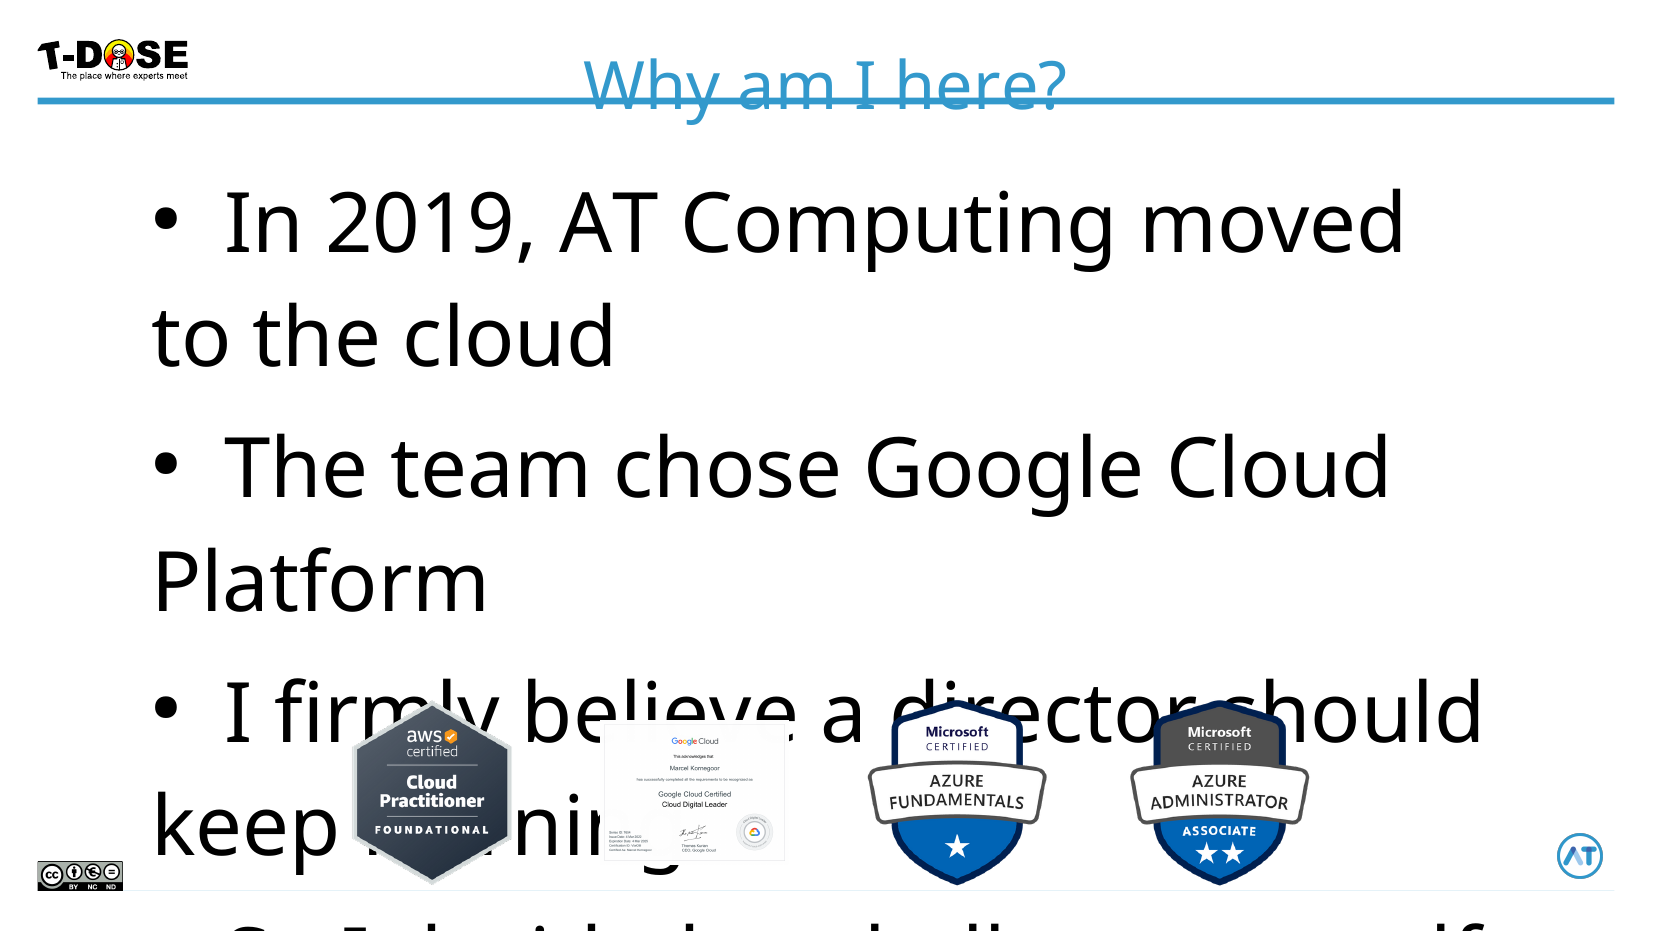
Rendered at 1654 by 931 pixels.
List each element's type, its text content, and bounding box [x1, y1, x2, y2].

picture [1557, 833, 1603, 879]
picture [37, 861, 123, 891]
picture [1125, 698, 1314, 887]
picture [600, 720, 789, 865]
picture [338, 698, 526, 887]
picture [863, 698, 1051, 887]
text_box In 2019, AT Computing moved to the cloud The team chose Google Cloud Platform I firmly believe a director should keep learning So I decided to challenge myself That got out of hand a (tiny little) bit... [150, 163, 1501, 653]
text_box Why am I here? [37, 38, 1615, 106]
